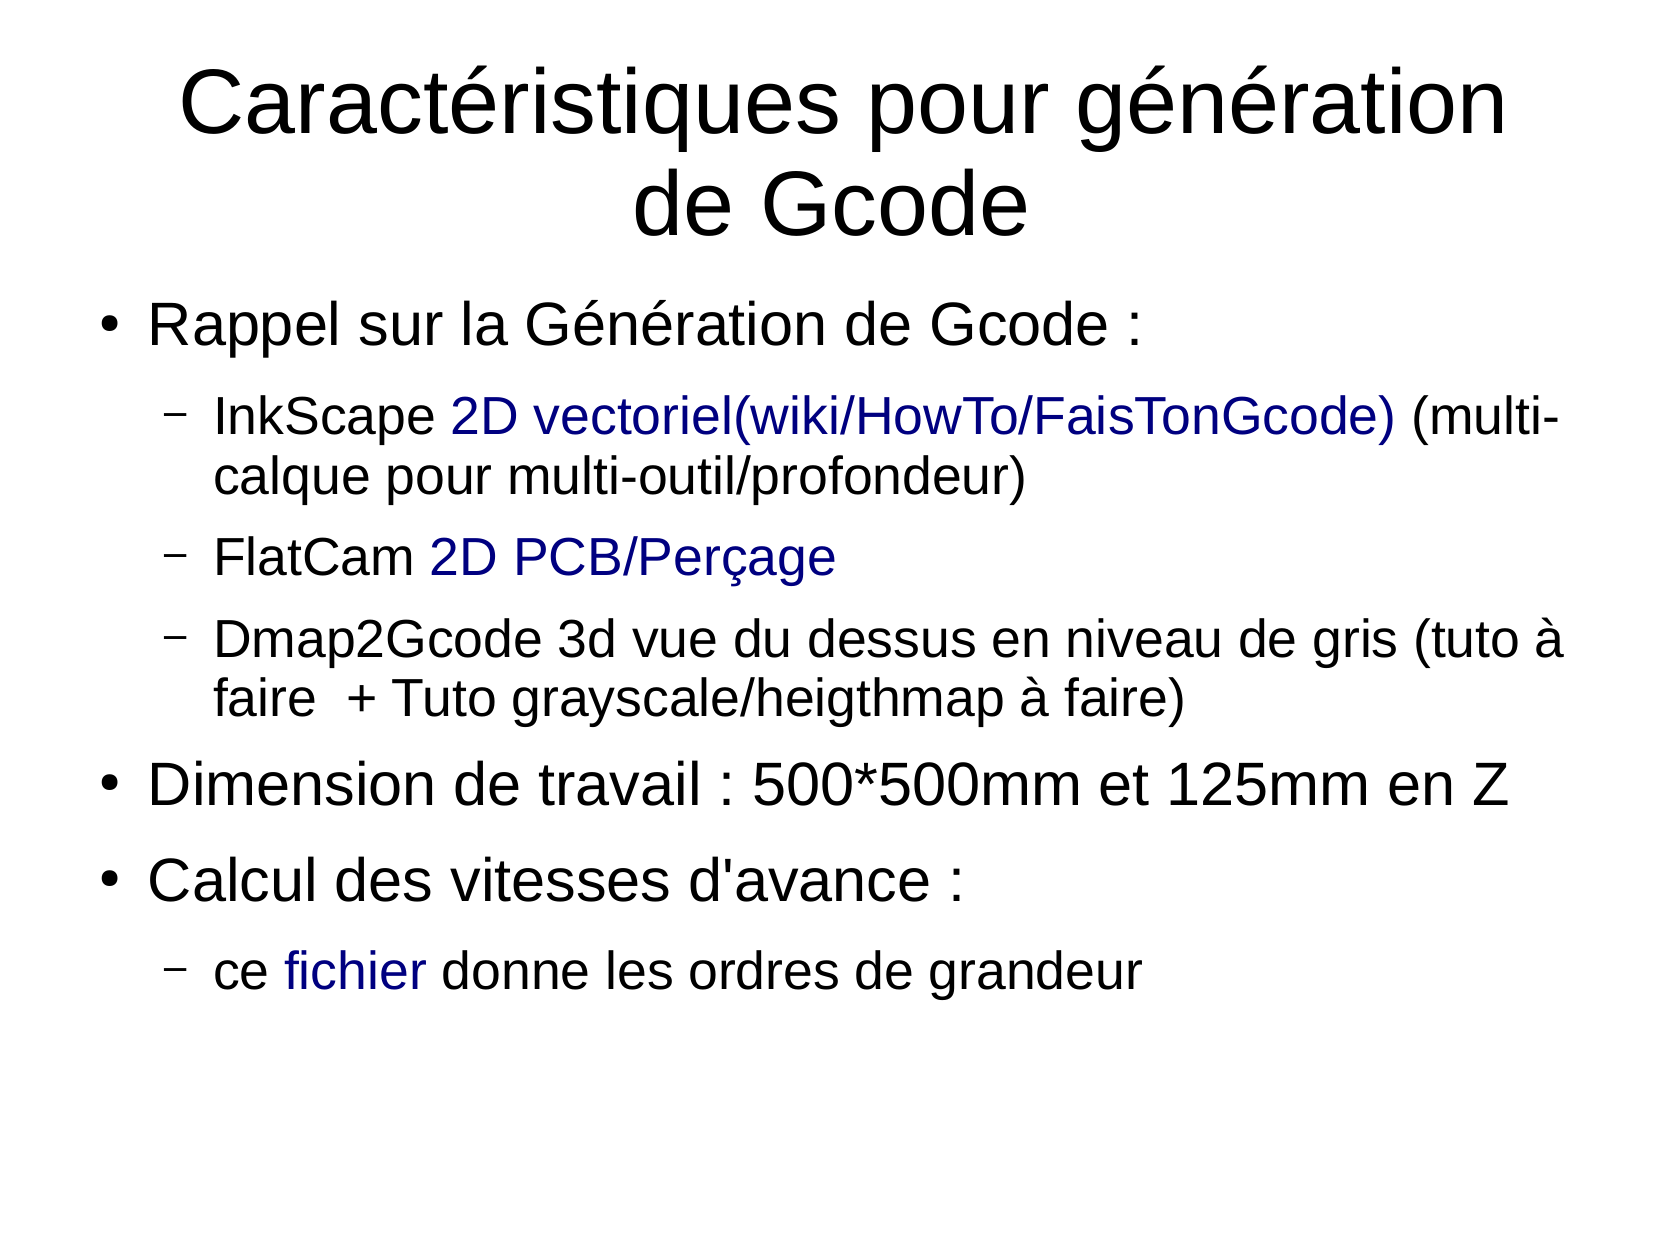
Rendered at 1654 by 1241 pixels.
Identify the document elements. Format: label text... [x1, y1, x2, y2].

list Rappel sur la Génération de Gcode : InkScape 2D vectoriel(wiki/HowTo/FaisTonGcode) (multi-calque pour multi-outil/profondeur) FlatCam 2D PCB/Perçage Dmap2Gcode 3d vue du dessus en niveau de gris (tuto à faire + Tuto grayscale/heigthmap à faire) Dimension de travail : 500*500mm et 125mm en Z Calcul des vitesses d'avance : ce fichier donne les ordres de grandeur [82, 290, 1571, 1010]
title Caractéristiques pour génération de Gcode [82, 49, 1571, 257]
